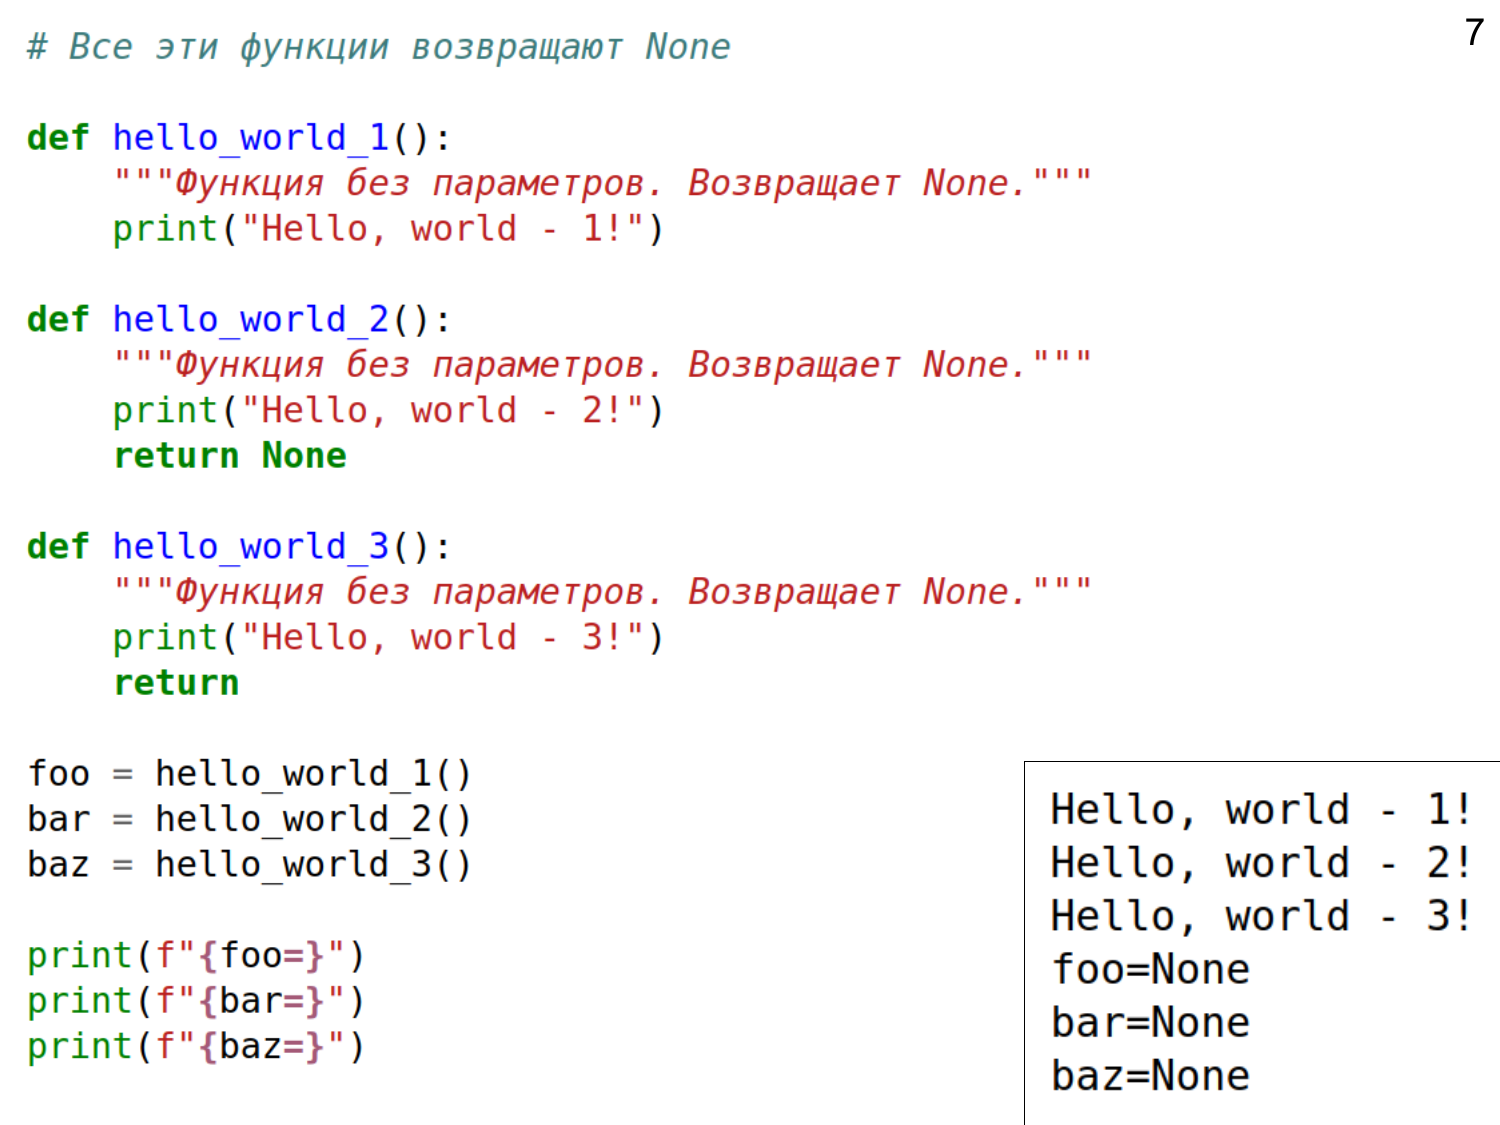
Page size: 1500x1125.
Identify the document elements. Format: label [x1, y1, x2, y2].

picture [1025, 762, 1480, 1106]
picture [15, 19, 1115, 1089]
